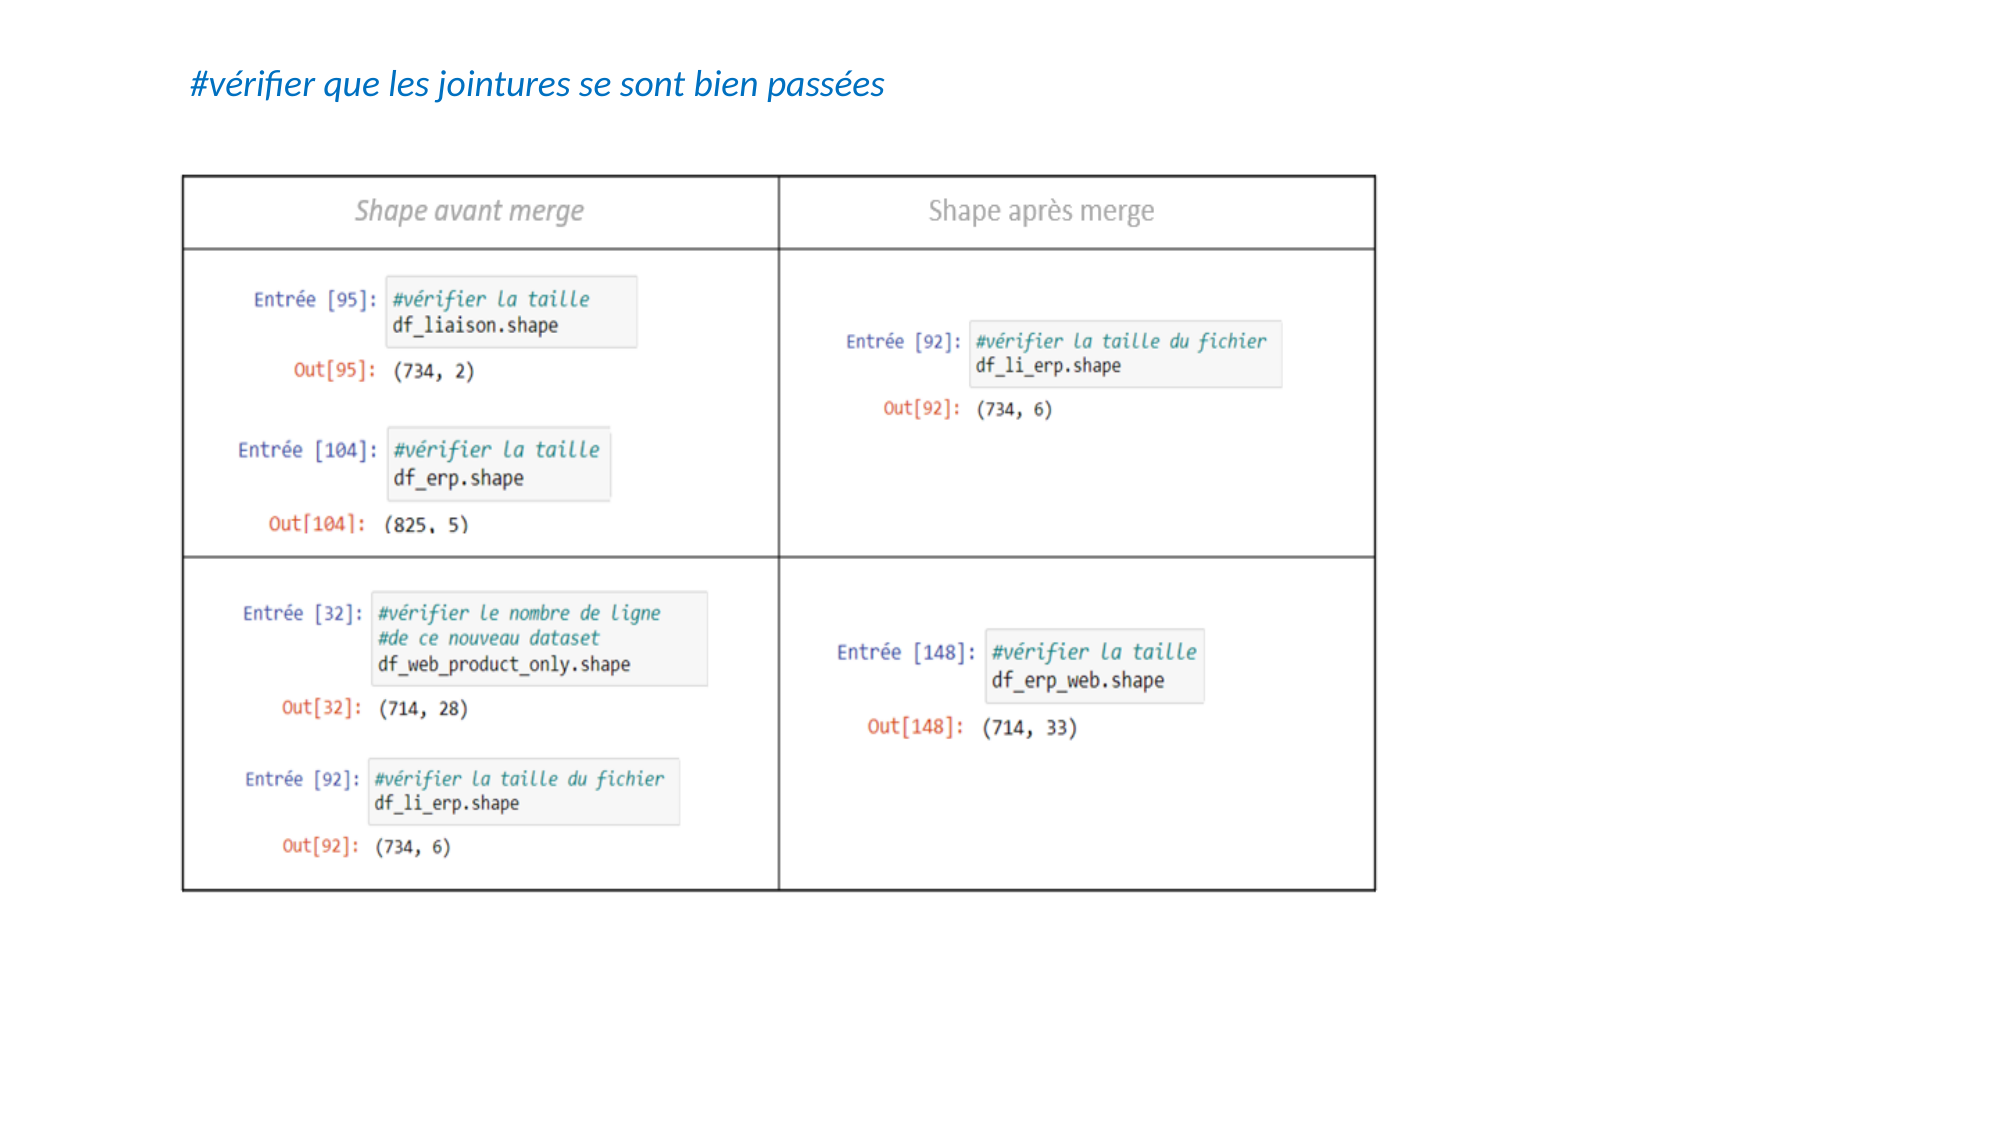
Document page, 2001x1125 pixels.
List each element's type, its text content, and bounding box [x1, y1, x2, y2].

text_box #vérifier que les jointures se sont bien passées [174, 51, 1366, 113]
picture [156, 145, 1419, 917]
